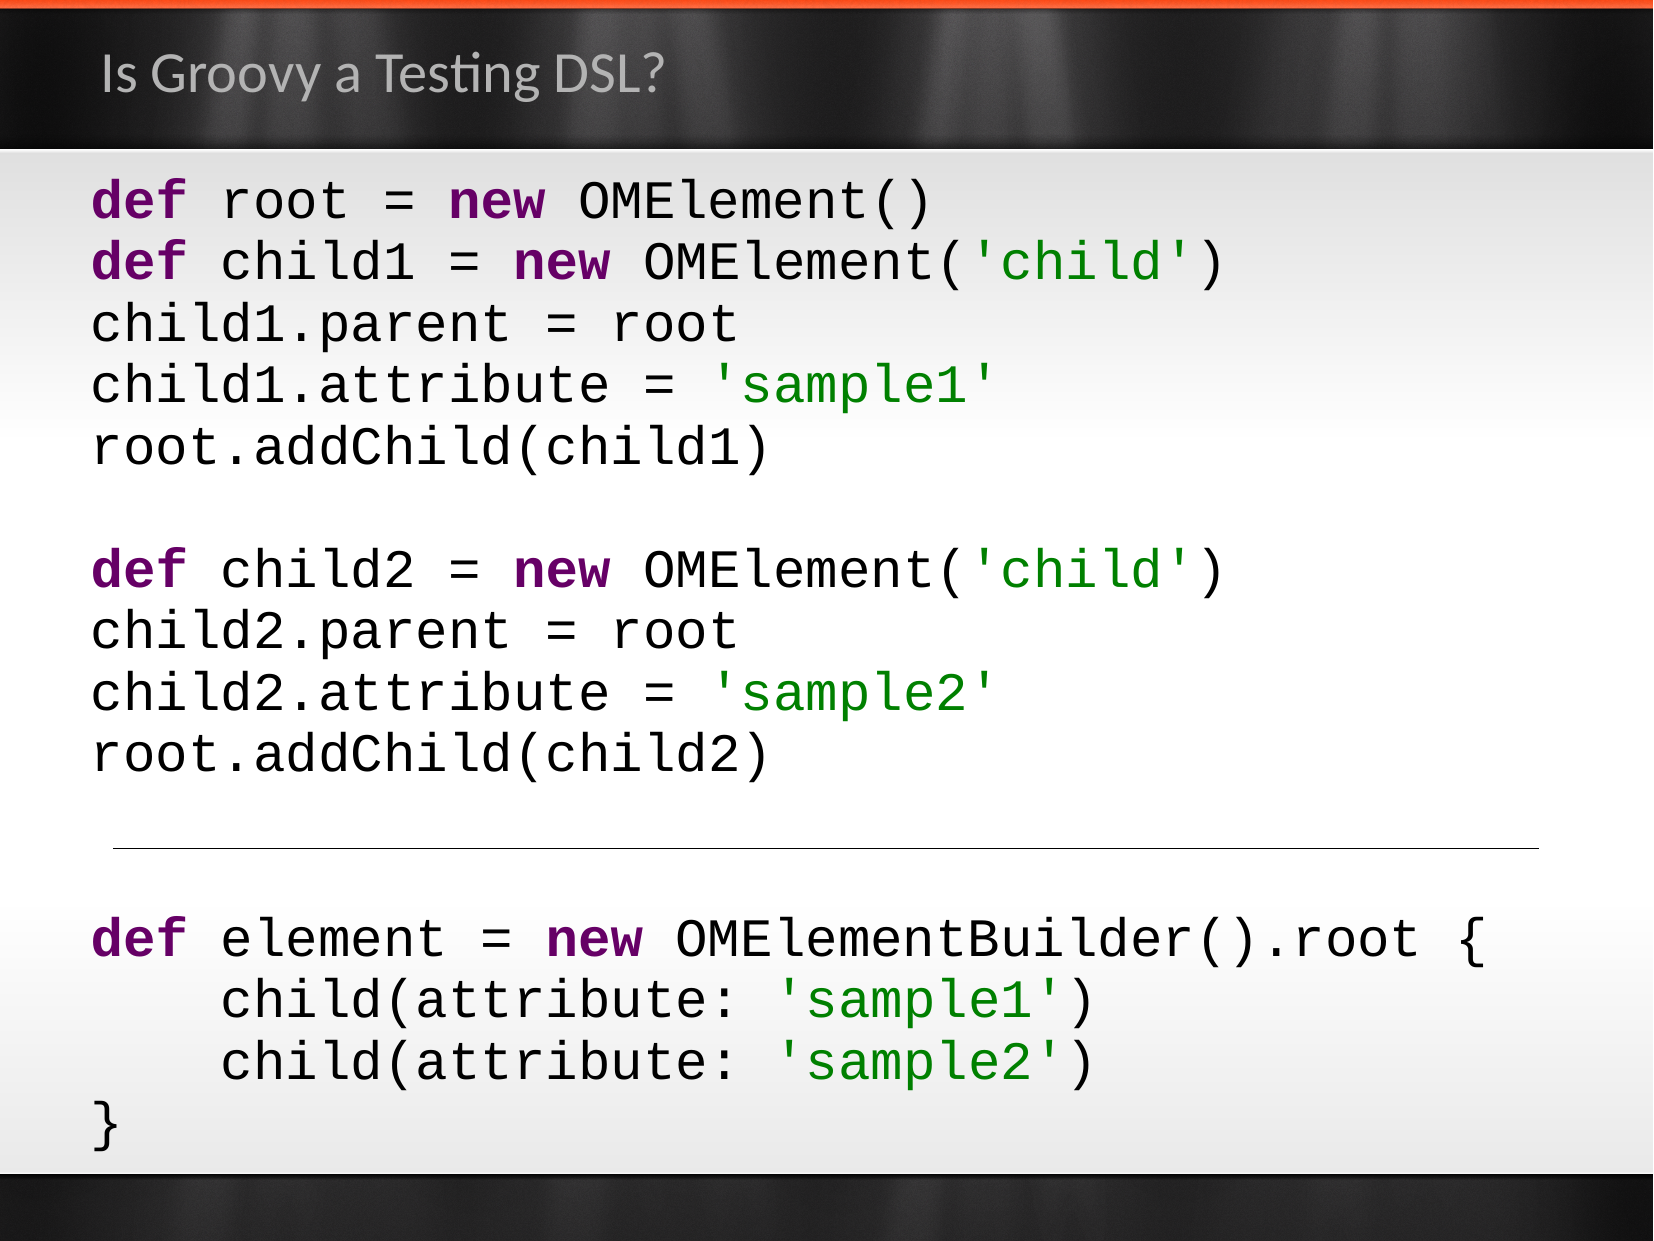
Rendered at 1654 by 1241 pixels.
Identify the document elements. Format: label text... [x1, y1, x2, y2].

list def root = new OMElement() def child1 = new OMElement('child') child1.parent = root child1.attribute = 'sample1' root.addChild(child1) def child2 = new OMElement('child') child2.parent = root child2.attribute = 'sample2' root.addChild(child2) def element = new OMElementBuilder().root { child(attribute: 'sample1') child(attribute: 'sample2') } [90, 173, 1538, 1157]
picture [0, 0, 1653, 1241]
title Is Groovy a Testing DSL? [100, 6, 1588, 151]
